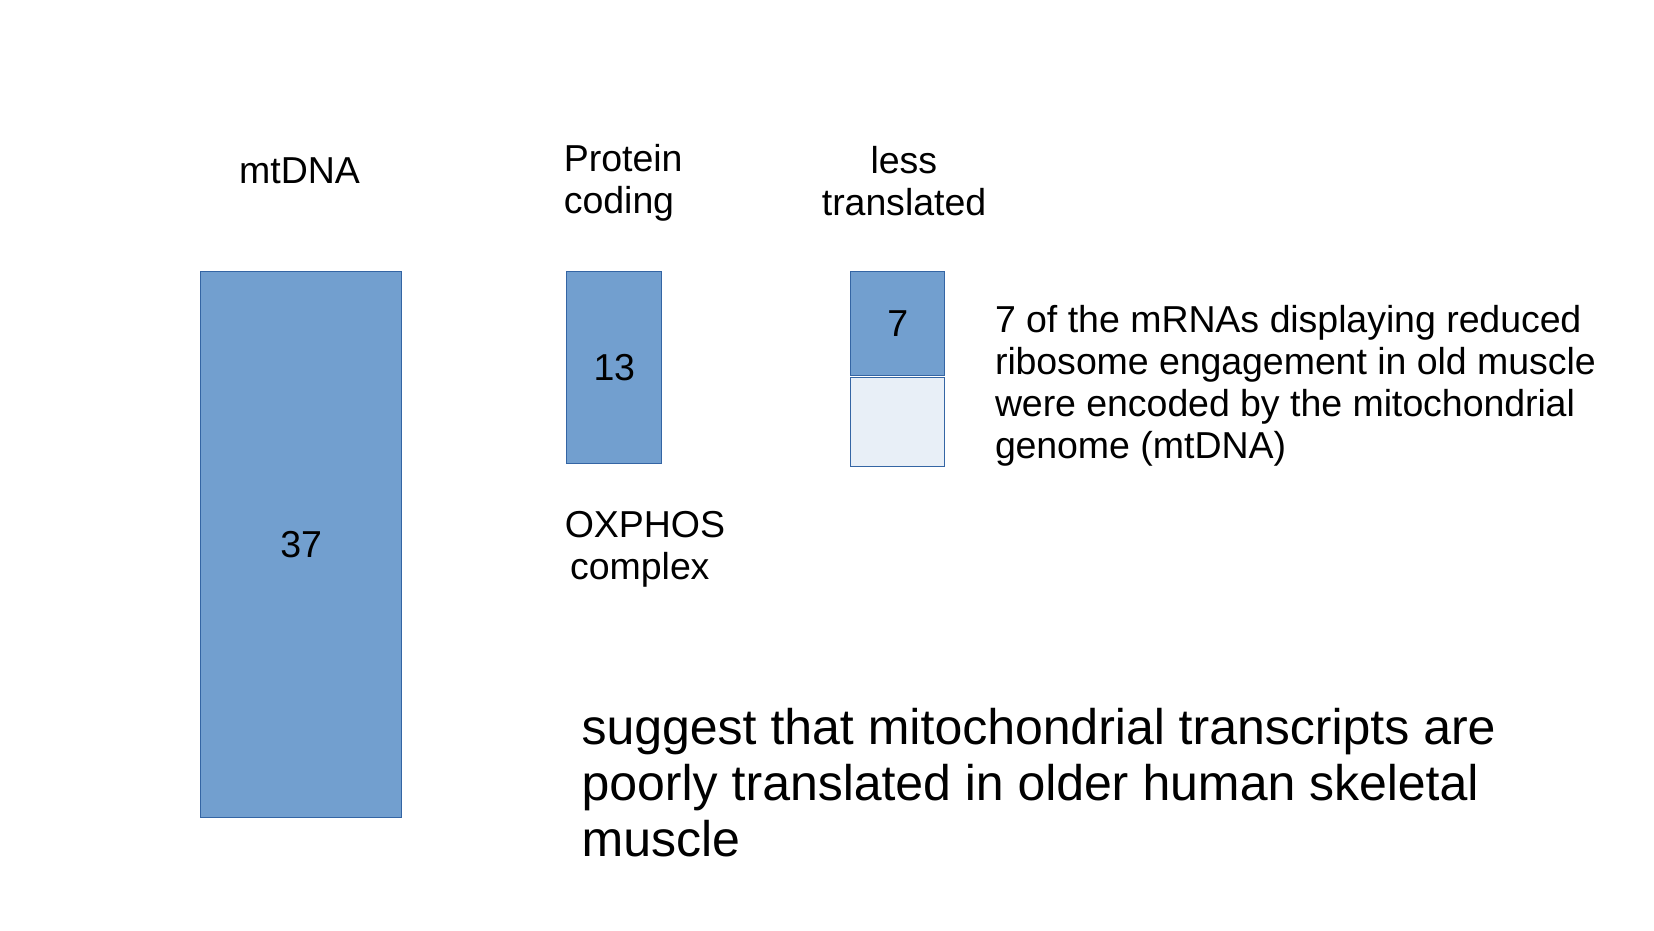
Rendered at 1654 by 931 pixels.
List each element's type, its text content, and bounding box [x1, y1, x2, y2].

text_box 37 [200, 271, 402, 818]
text_box suggest that mitochondrial transcripts are poorly translated in older human skeletal muscle [566, 691, 1567, 875]
text_box less translated [786, 132, 1022, 231]
text_box 7 of the mRNAs displaying reduced ribosome engagement in old muscle were encoded by the mitochondrial genome (mtDNA) [980, 290, 1630, 474]
text_box 7 [850, 271, 945, 376]
text_box [850, 377, 945, 467]
text_box OXPHOS complex [529, 496, 751, 595]
text_box mtDNA [224, 141, 375, 199]
text_box Protein coding [549, 129, 704, 229]
text_box 13 [566, 271, 662, 464]
